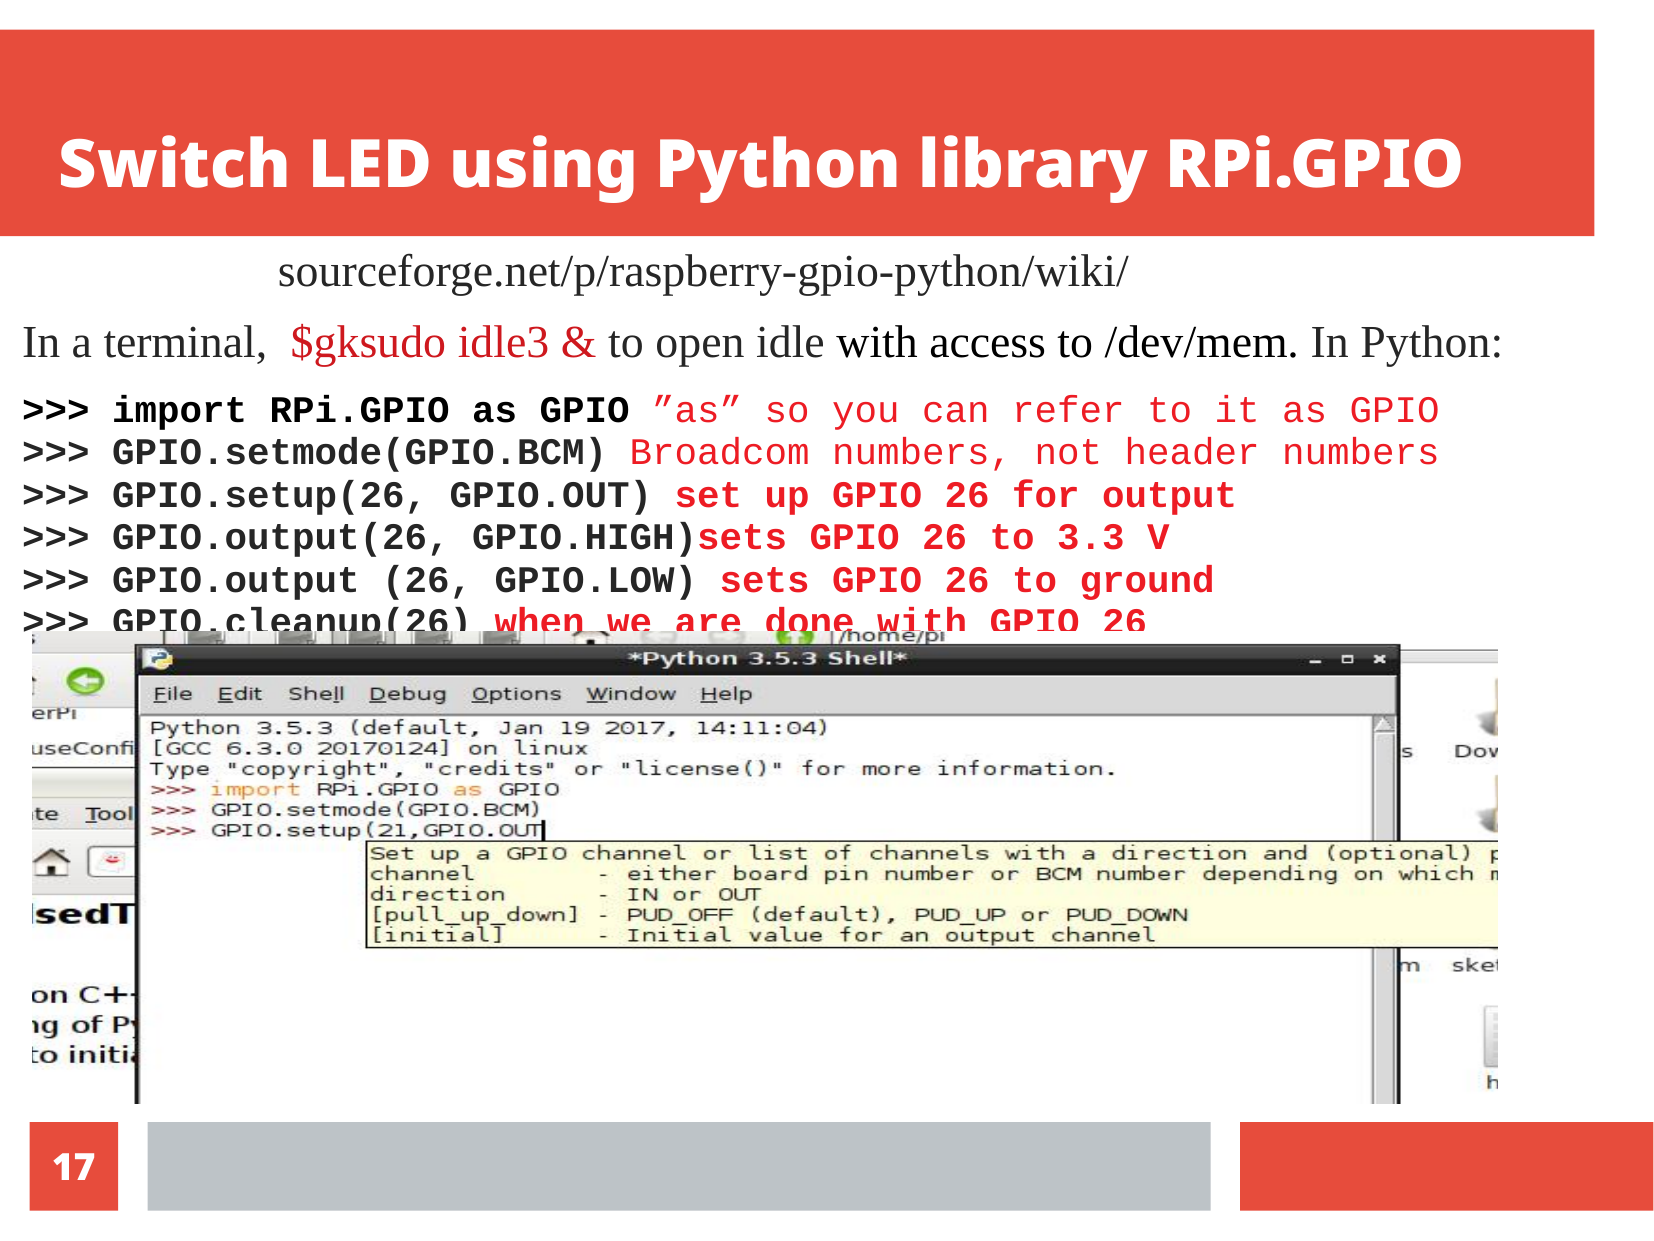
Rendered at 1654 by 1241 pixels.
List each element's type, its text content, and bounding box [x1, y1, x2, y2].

text_box In a terminal, $gksudo idle3 & to open idle with access to /dev/mem. In Python: >>> import RPi.GPIO as GPIO ”as” so you can refer to it as GPIO >>> GPIO.setmode(GPIO.BCM) Broadcom numbers, not header numbers >>> GPIO.setup(26, GPIO.OUT) set up GPIO 26 for output >>> GPIO.output(26, GPIO.HIGH)sets GPIO 26 to 3.3 V >>> GPIO.output (26, GPIO.LOW) sets GPIO 26 to ground >>> GPIO.cleanup(26) when we are done with GPIO 26 [7, 309, 1603, 674]
picture [32, 631, 1498, 1104]
title Switch LED using Python library RPi.GPIO [59, 59, 1595, 207]
text_box sourceforge.net/p/raspberry-gpio-python/wiki/ [263, 238, 1259, 309]
